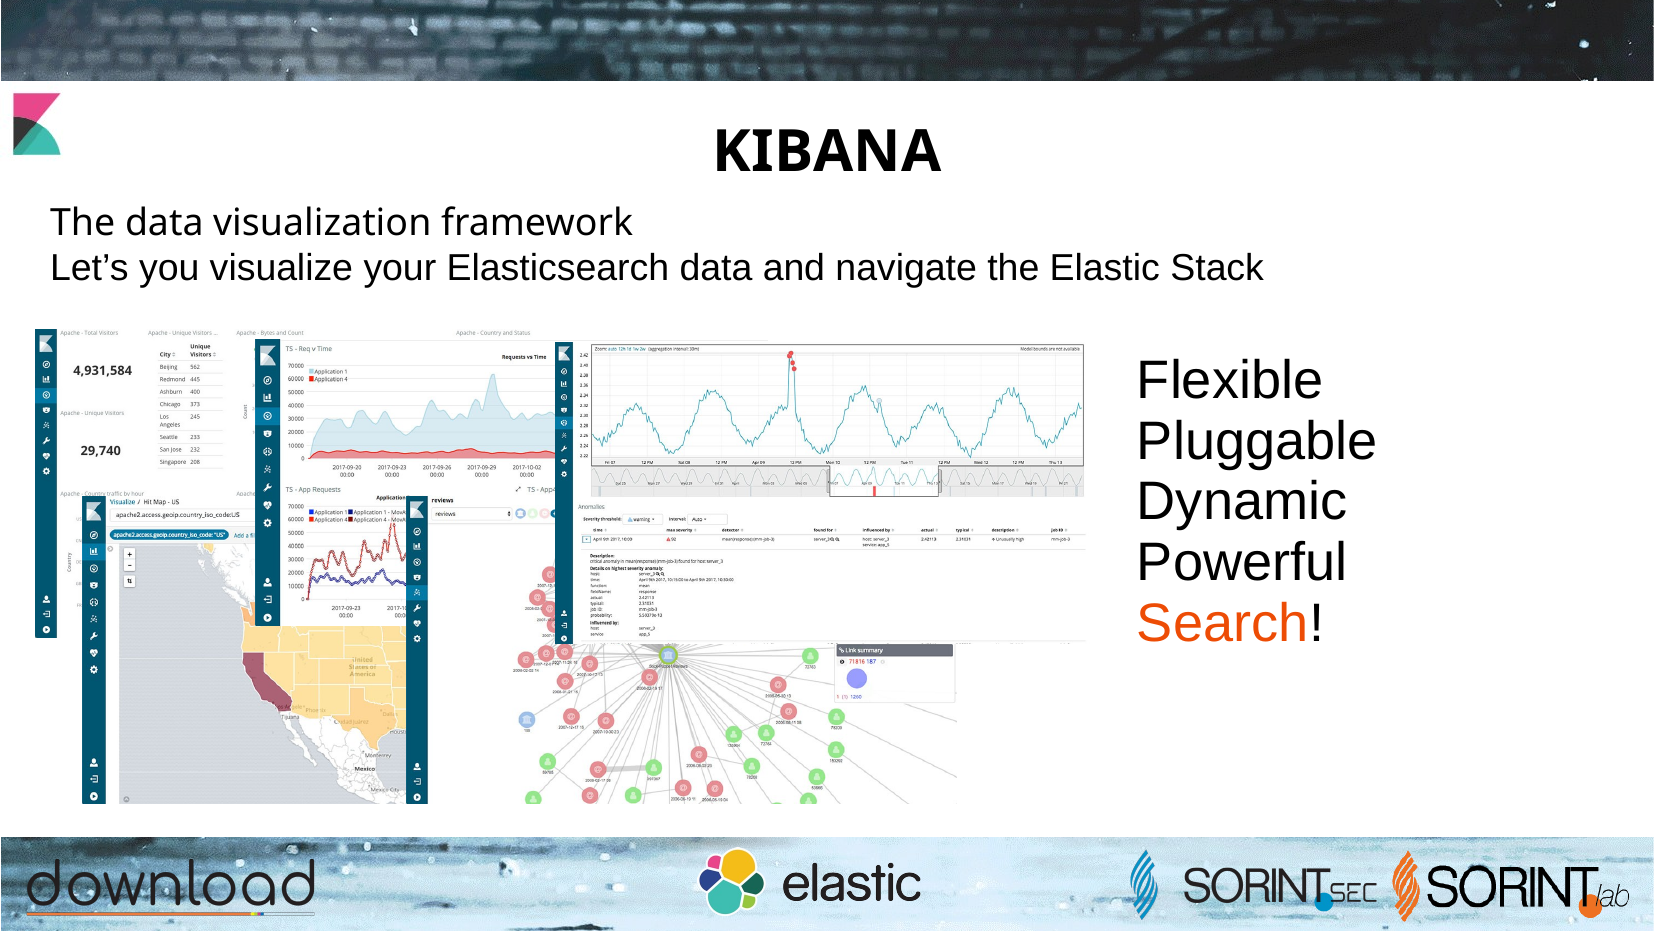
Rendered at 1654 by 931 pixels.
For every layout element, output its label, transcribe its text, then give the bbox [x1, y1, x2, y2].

picture [0, 82, 73, 174]
picture [90, 759, 97, 766]
picture [87, 502, 100, 520]
picture [90, 599, 97, 606]
picture [414, 528, 420, 535]
picture [696, 846, 922, 916]
picture [90, 666, 97, 673]
picture [90, 793, 97, 800]
picture [90, 649, 97, 656]
picture [40, 335, 52, 352]
picture [90, 583, 98, 588]
picture [56, 329, 1094, 805]
text_box The data visualization framework Let’s you visualize your Elasticsearch data and navigate the Elastic Stack [35, 188, 1280, 296]
picture [43, 437, 49, 444]
picture [43, 596, 49, 603]
title KIBANA [212, 82, 1442, 198]
picture [410, 502, 423, 518]
picture [42, 627, 49, 633]
picture [414, 763, 420, 770]
picture [43, 361, 50, 368]
text_box Flexible Pluggable Dynamic Powerful Search! [1122, 342, 1394, 661]
picture [90, 532, 98, 538]
picture [1110, 849, 1640, 922]
picture [90, 565, 98, 572]
picture [23, 852, 319, 922]
